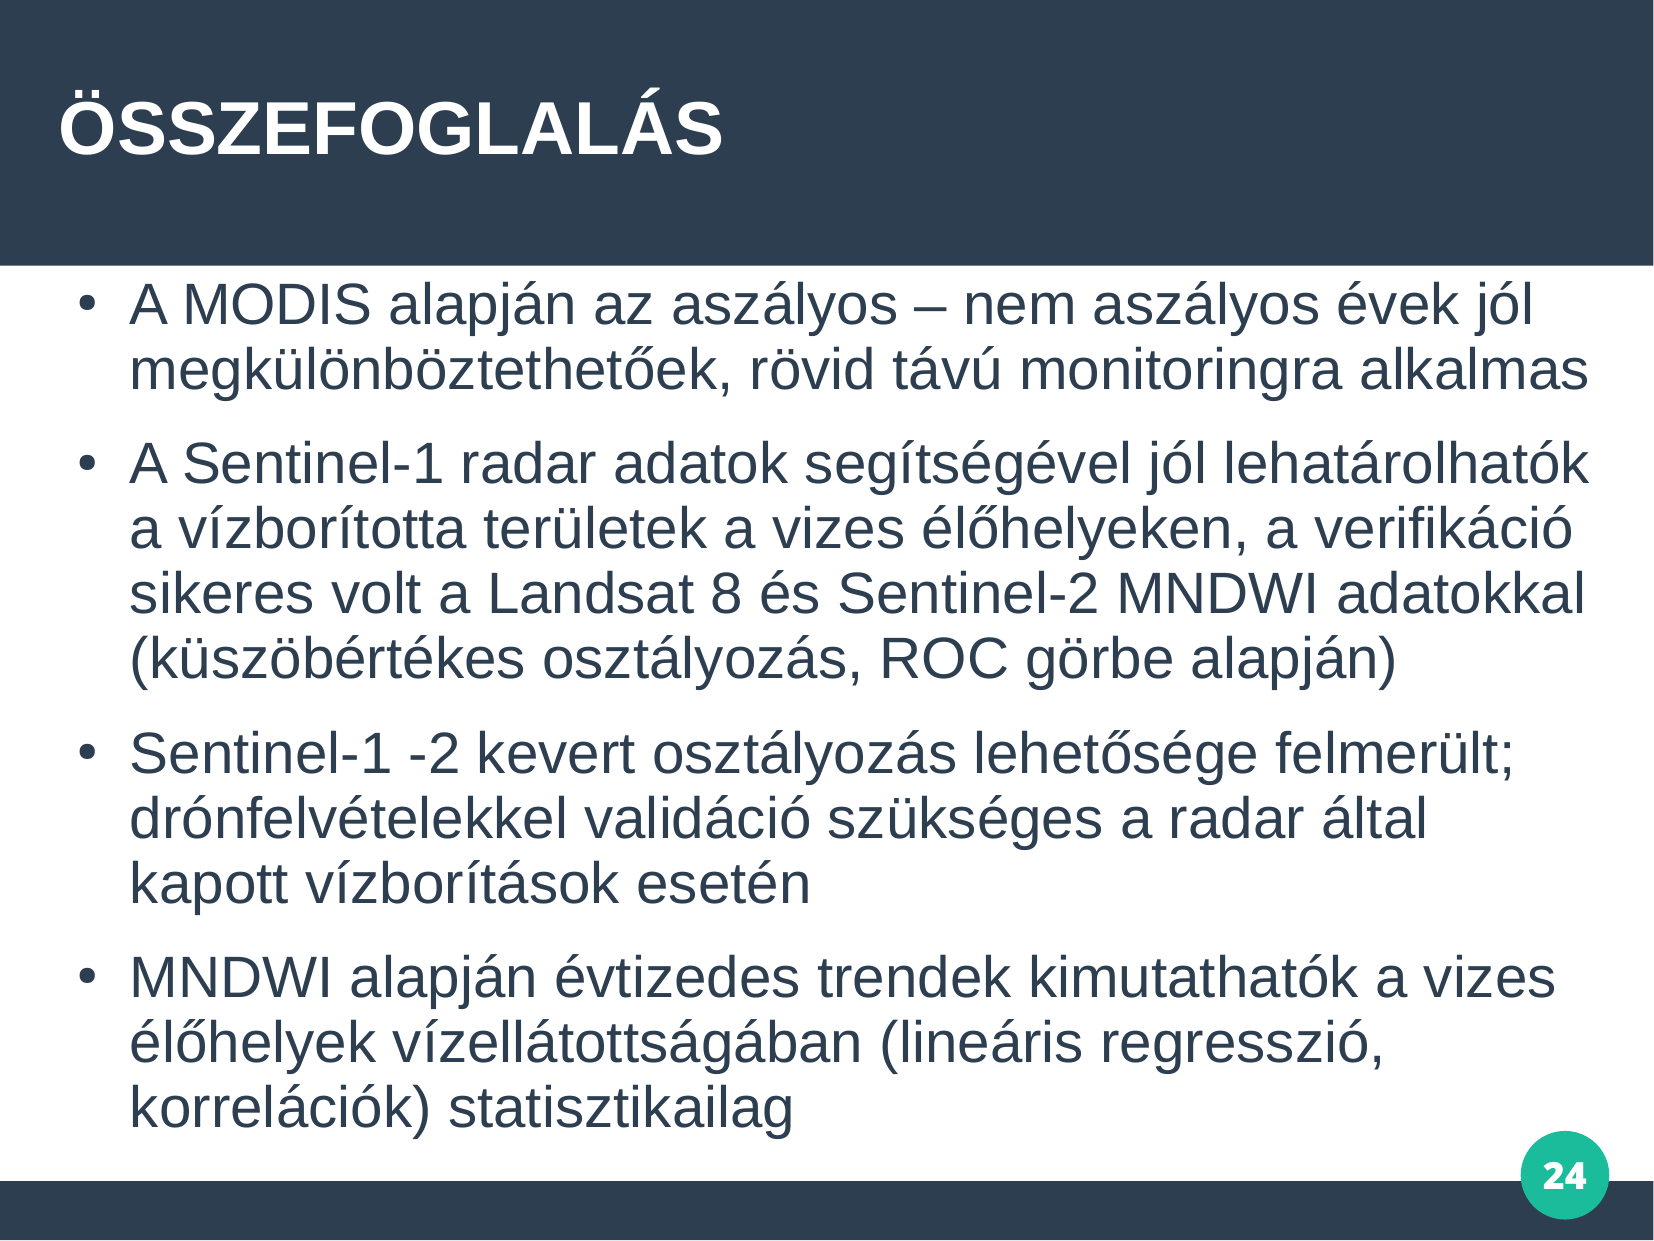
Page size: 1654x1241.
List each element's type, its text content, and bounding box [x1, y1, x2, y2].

title ÖSSZEFOGLALÁS [59, 49, 1595, 207]
list A MODIS alapján az aszályos – nem aszályos évek jól megkülönböztethetőek, rövid távú monitoringra alkalmas A Sentinel-1 radar adatok segítségével jól lehatárolhatók a vízborította területek a vizes élőhelyeken, a verifikáció sikeres volt a Landsat 8 és Sentinel-2 MNDWI adatokkal (küszöbértékes osztályozás, ROC görbe alapján) Sentinel-1 -2 kevert osztályozás lehetősége felmerült; drónfelvételekkel validáció szükséges a radar által kapott vízborítások esetén MNDWI alapján évtizedes trendek kimutathatók a vizes élőhelyek vízellátottságában (lineáris regresszió, korrelációk) statisztikailag [59, 271, 1595, 1205]
